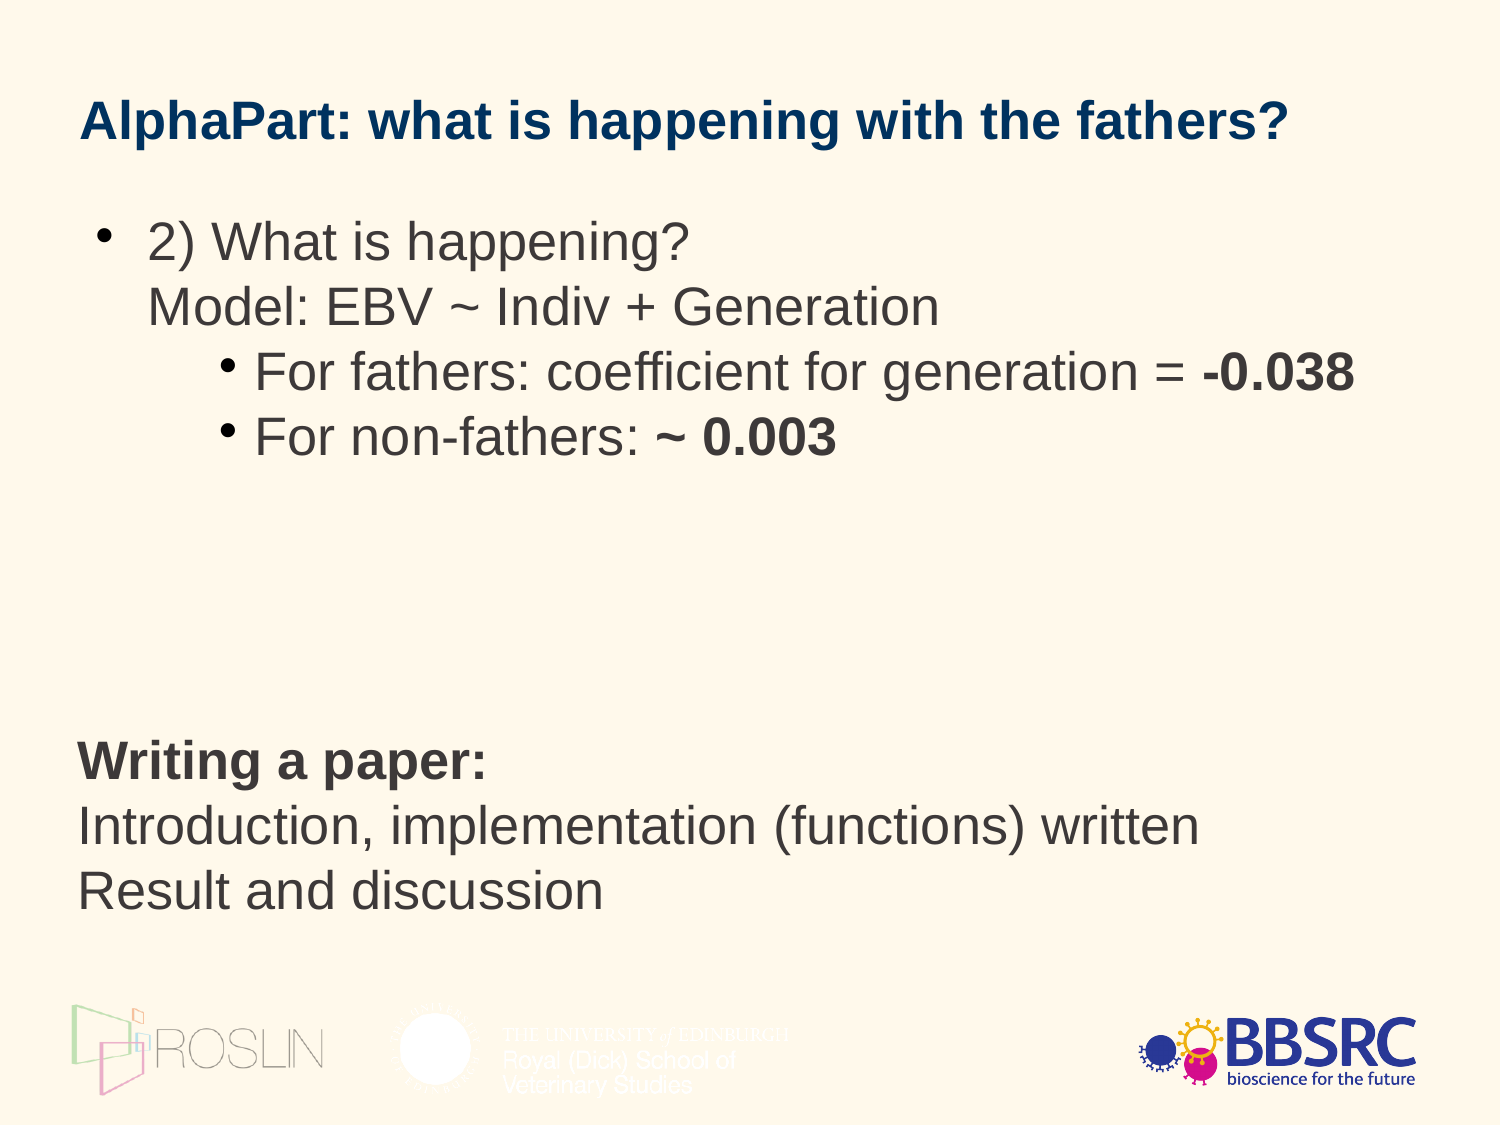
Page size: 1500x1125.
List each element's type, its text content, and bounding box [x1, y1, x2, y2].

text_box 2) What is happening? Model: EBV ~ Indiv + Generation For fathers: coefficient for generation = -0.038 For non-fathers: ~ 0.003 Writing a paper: Introduction, implementation (functions) written Result and discussion [62, 198, 1425, 934]
picture [1137, 1014, 1416, 1092]
text_box AlphaPart: what is happening with the fathers? [64, 78, 1425, 185]
picture [64, 969, 336, 1118]
